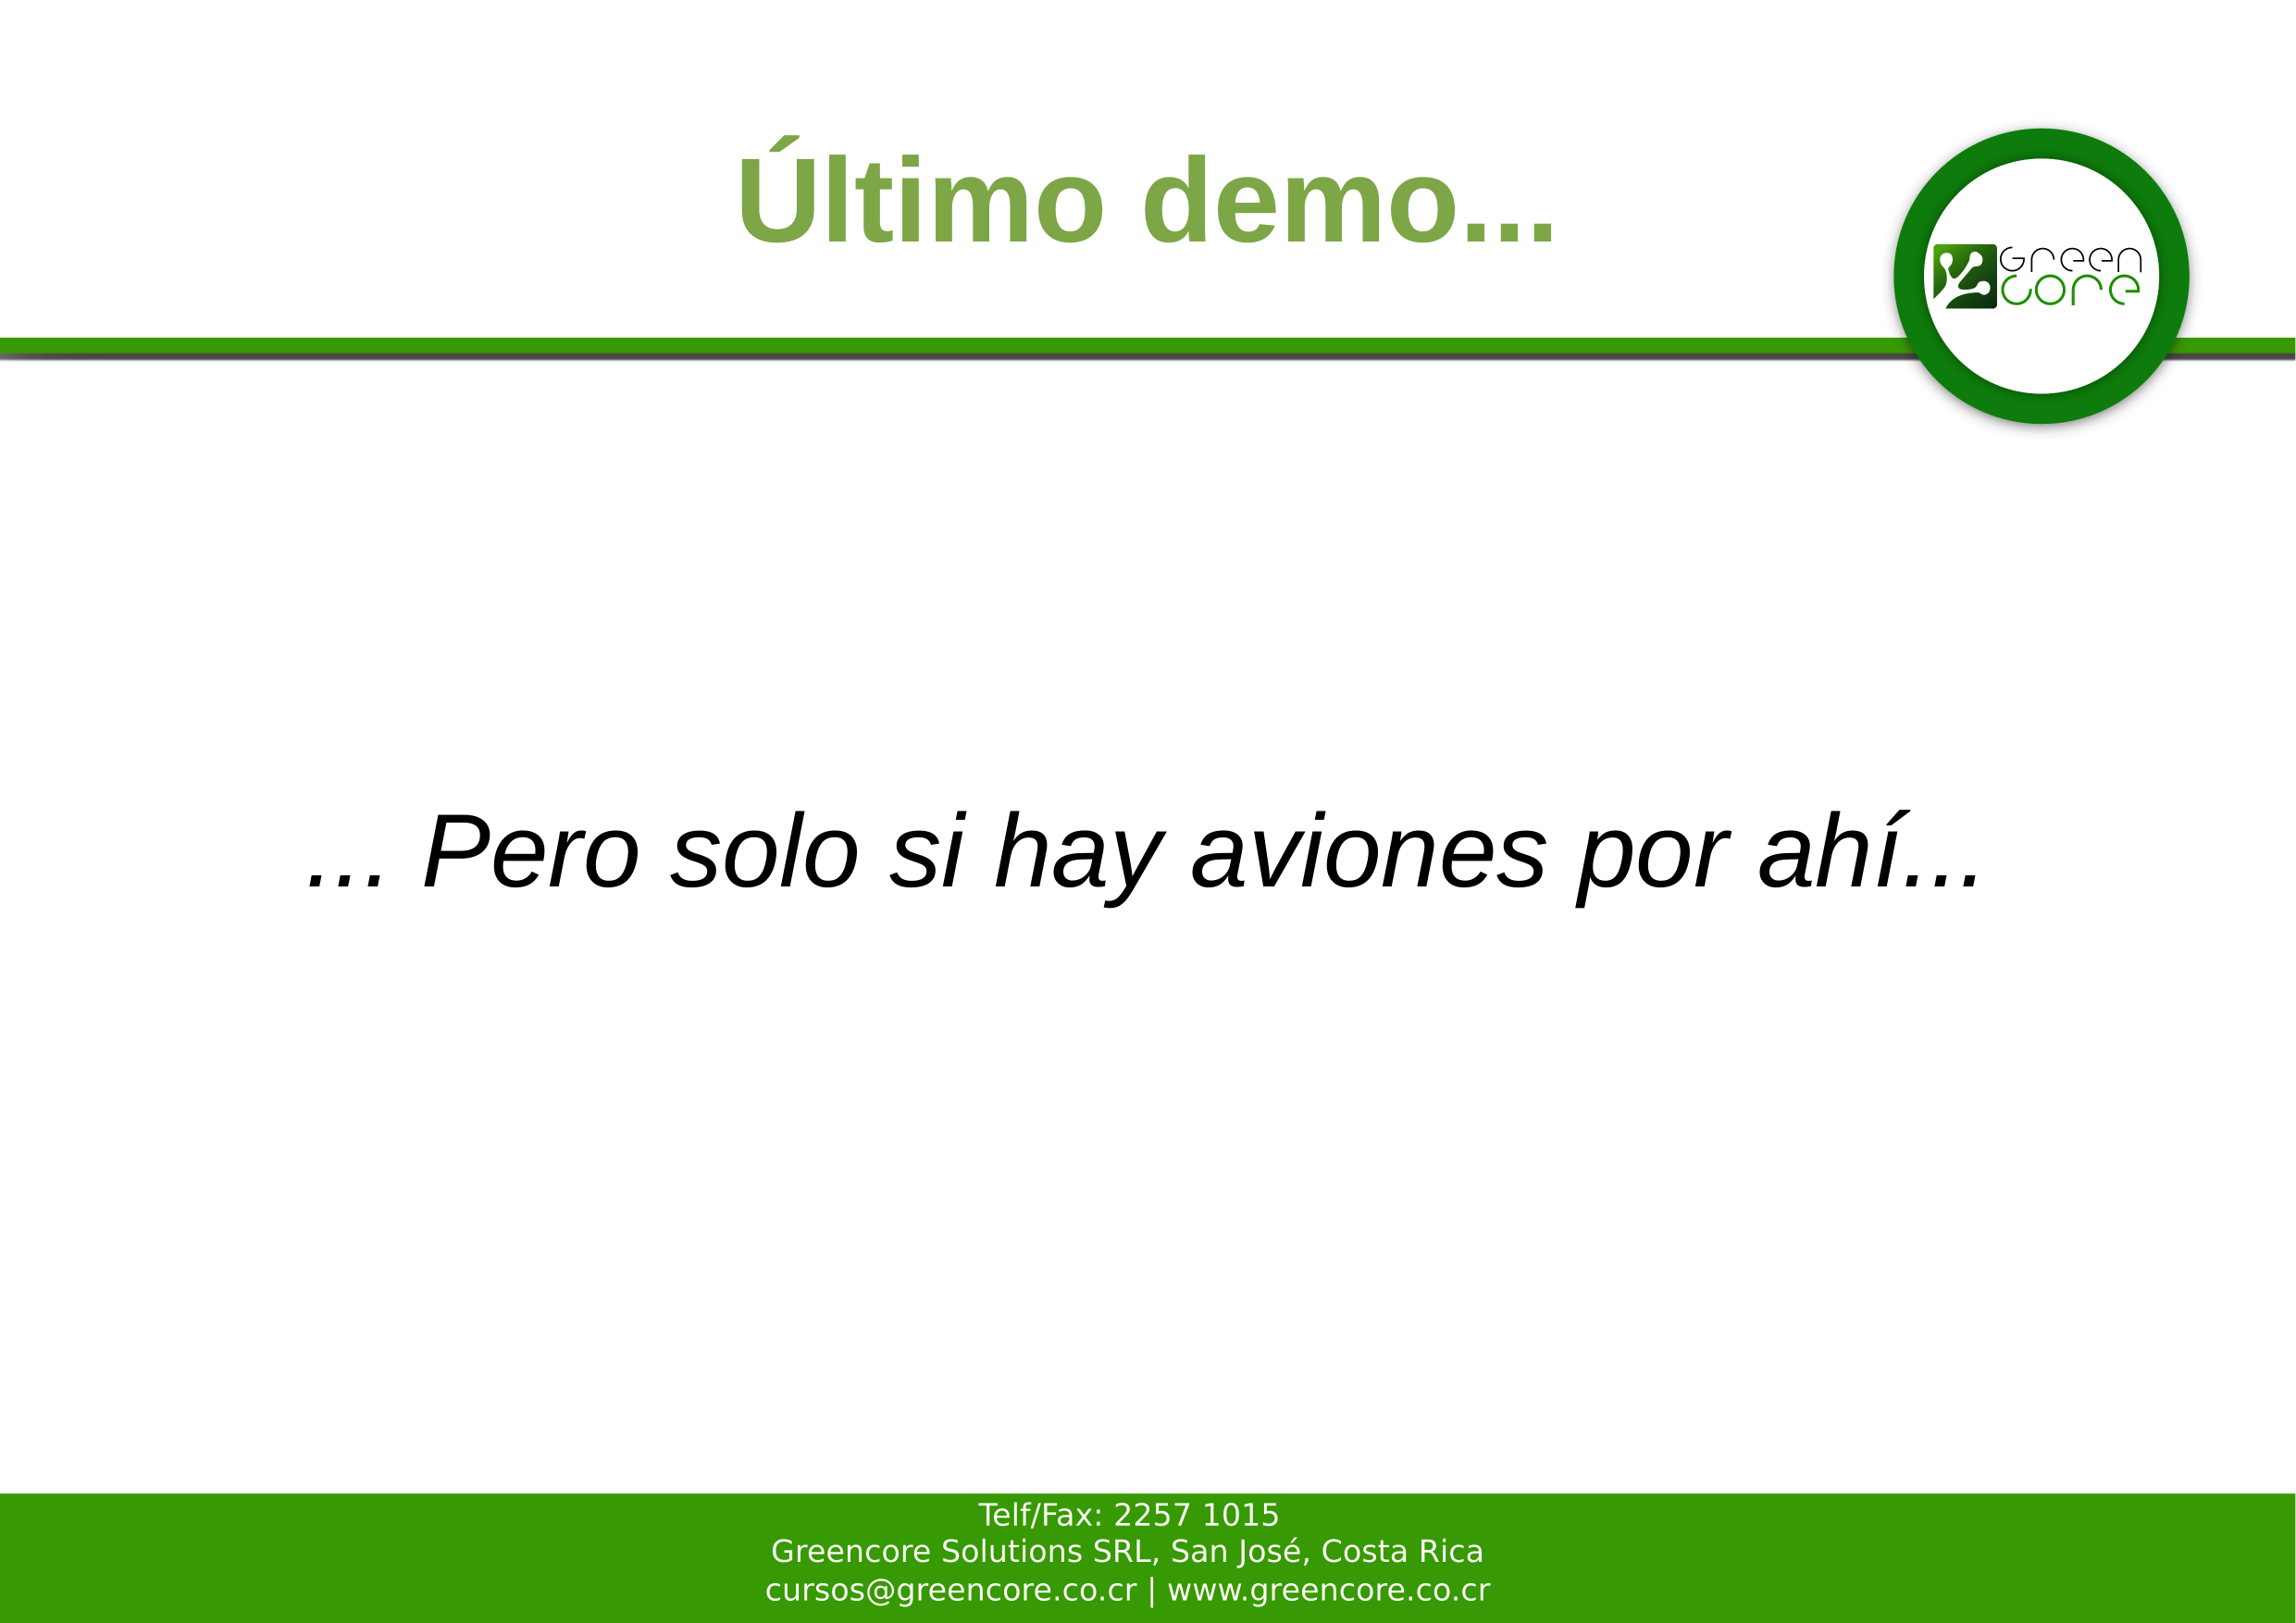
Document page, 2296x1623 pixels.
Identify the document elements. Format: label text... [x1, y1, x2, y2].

title Último demo... [115, 64, 2181, 336]
text_box ... Pero solo si hay aviones por ahí... [115, 379, 2181, 1321]
picture [0, 0, 2296, 1623]
